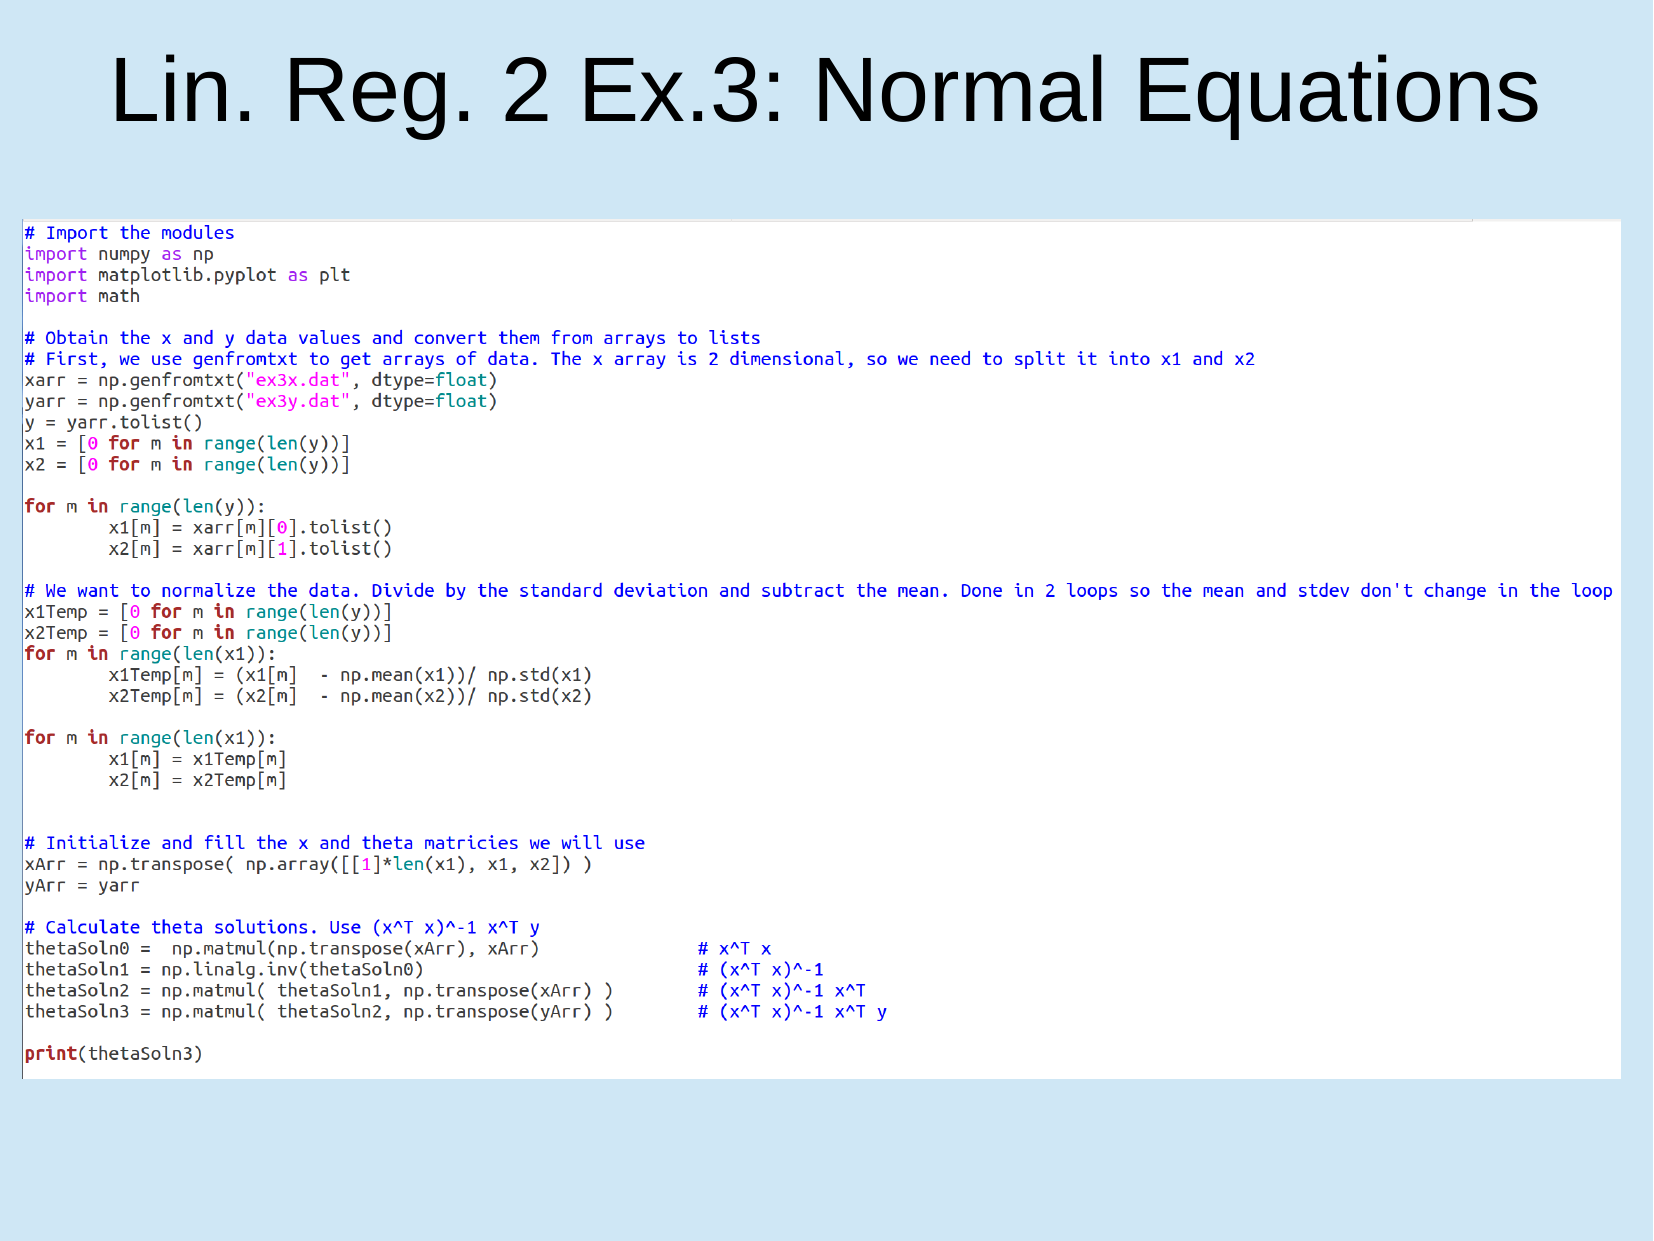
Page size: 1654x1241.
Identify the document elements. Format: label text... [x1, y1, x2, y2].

title Lin. Reg. 2 Ex.3: Normal Equations [82, 0, 1571, 181]
picture [22, 219, 1621, 1079]
